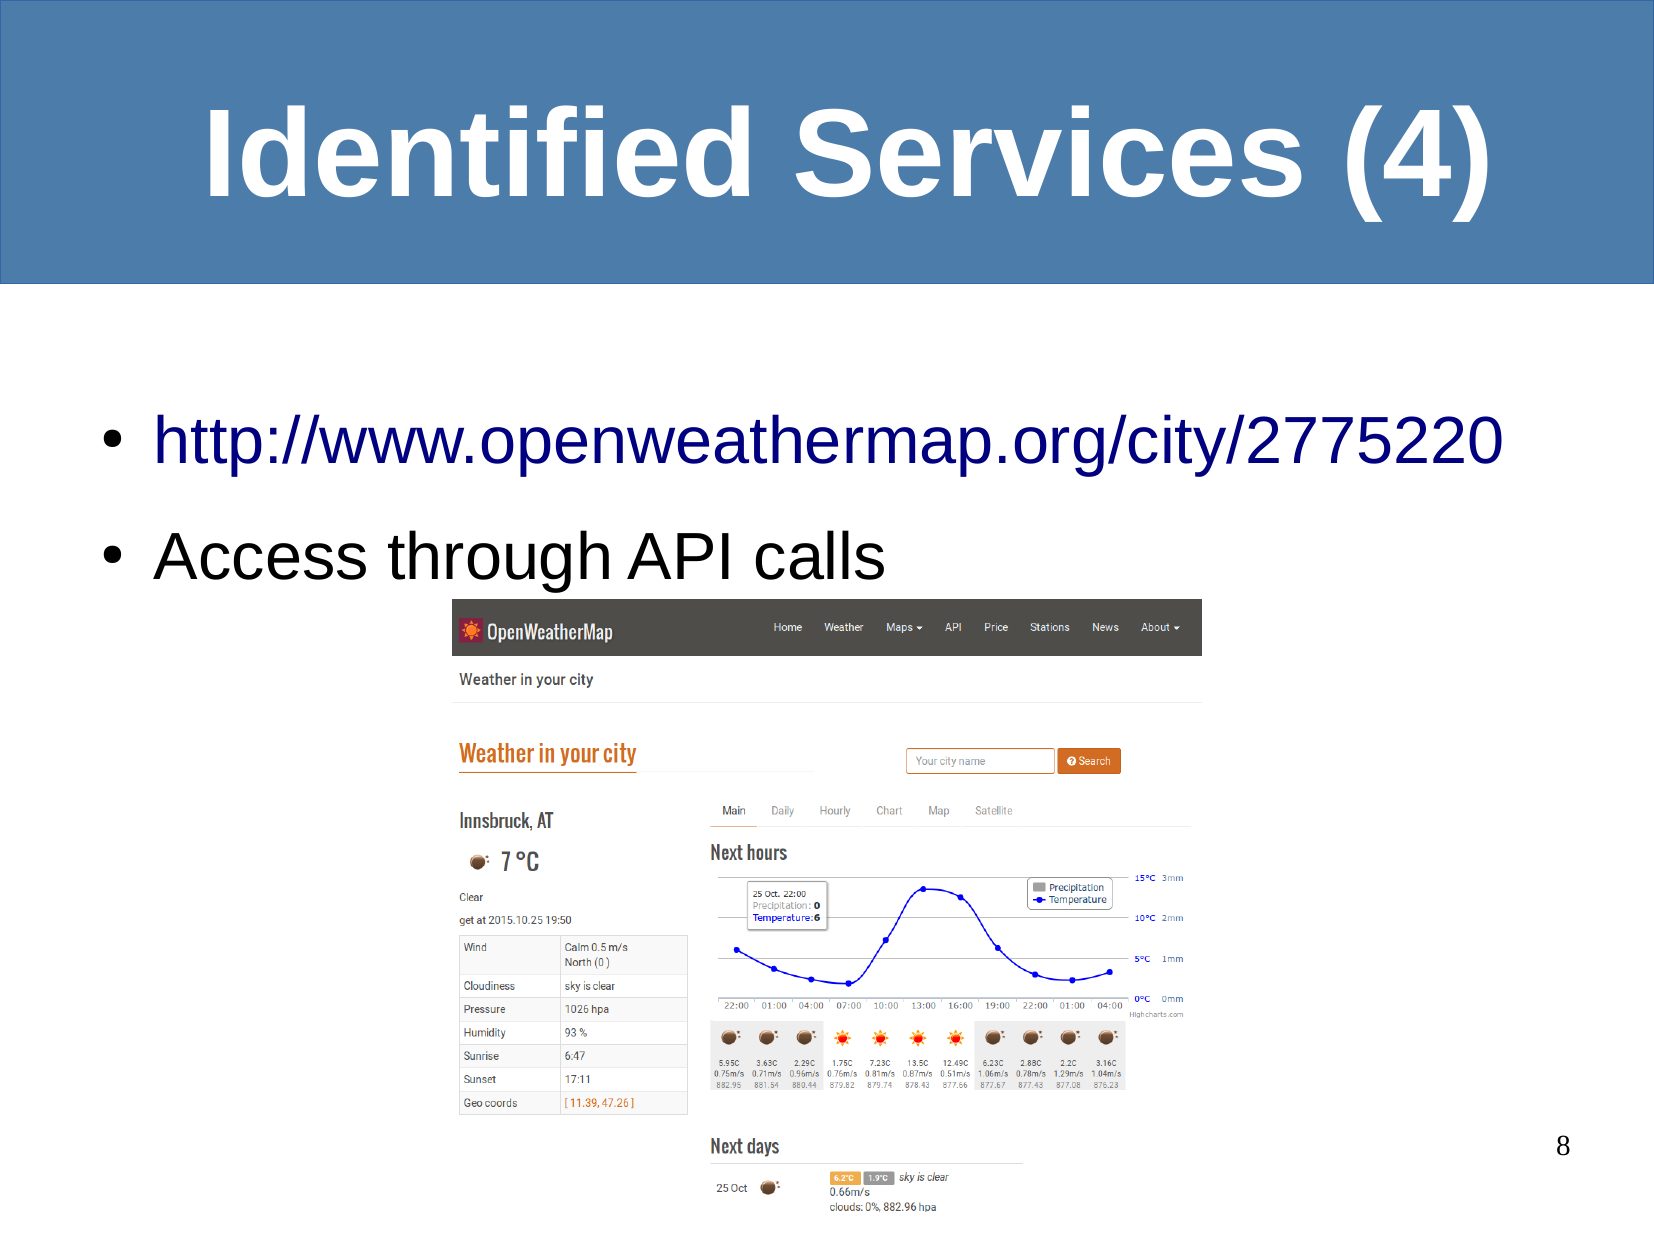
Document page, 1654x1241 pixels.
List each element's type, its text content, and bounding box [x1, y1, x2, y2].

text_box [0, 0, 1654, 284]
list http://www.openweathermap.org/city/2775220 Access through API calls [82, 403, 1572, 1123]
title Identified Services (4) [82, 49, 1571, 257]
picture [452, 599, 1202, 1212]
